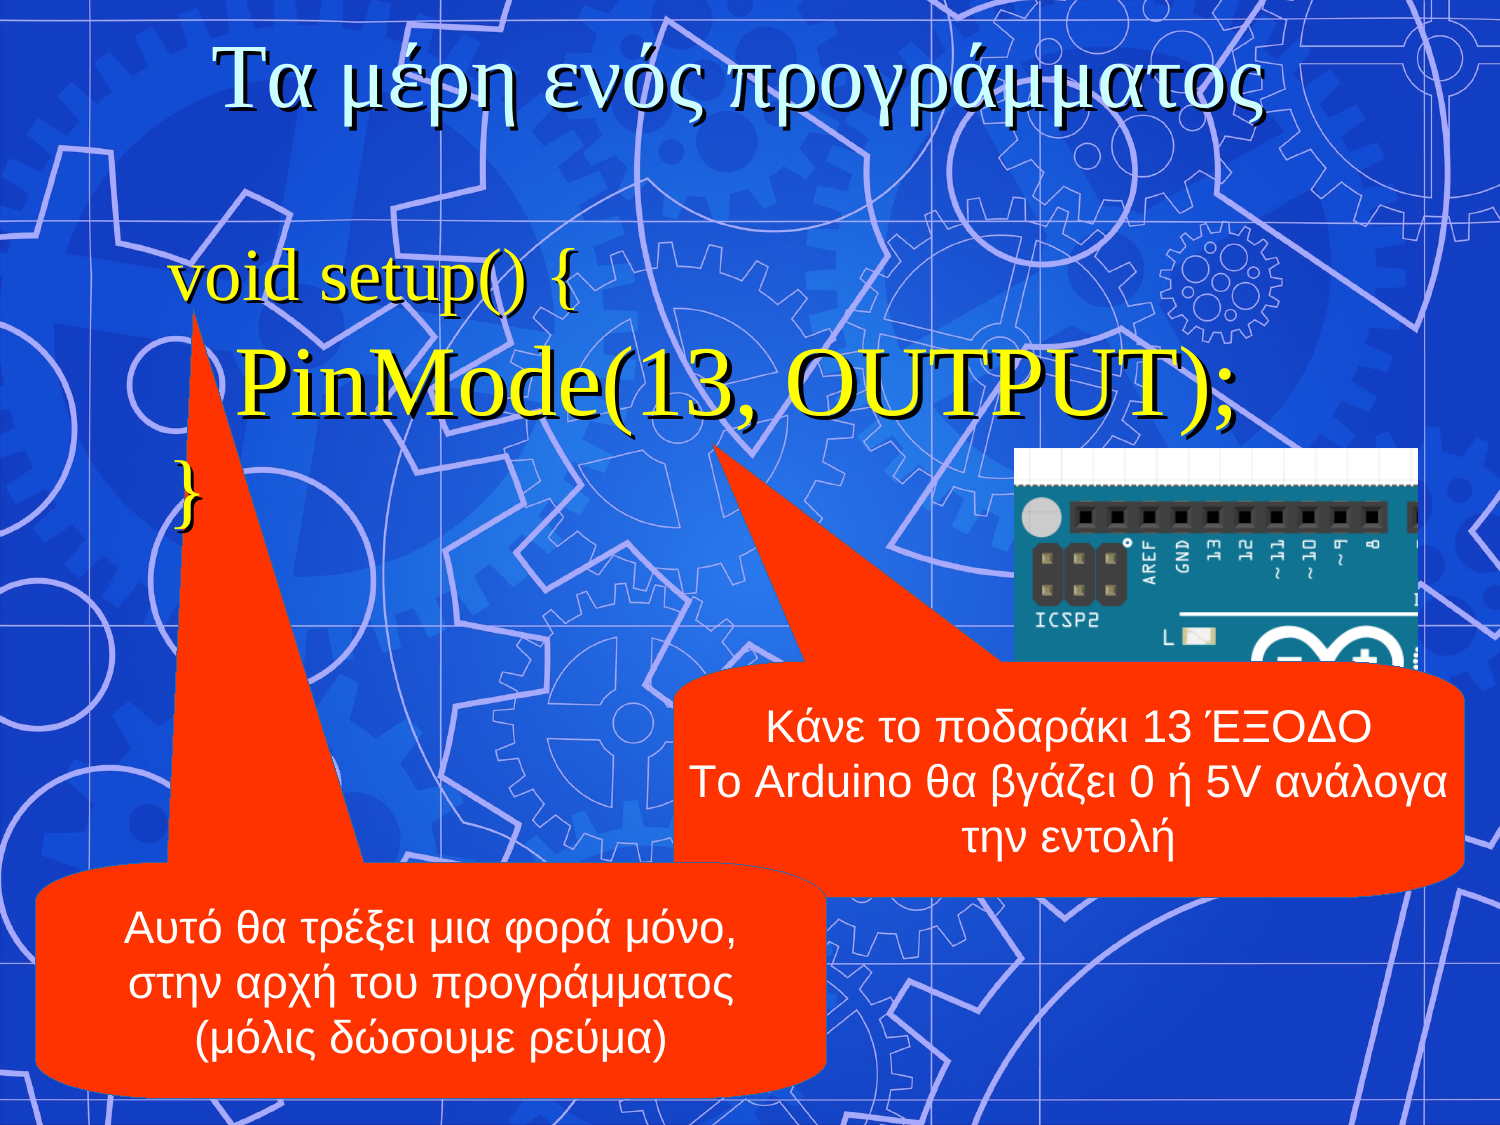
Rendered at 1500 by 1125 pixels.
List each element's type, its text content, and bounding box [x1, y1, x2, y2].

title Τα μέρη ενός προγράμματος [35, 23, 1441, 119]
text_box Αυτό θα τρέξει μια φορά μόνο, στην αρχή του προγράμματος (μόλις δώσουμε ρεύμα) [35, 543, 827, 1099]
picture [0, 0, 1500, 1125]
text_box void setup() { PinMode(13, OUTPUT); } [152, 217, 1323, 543]
text_box Κάνε το ποδαράκι 13 ΈΞΟΔΟ Το Arduino θα βγάζει 0 ή 5V ανάλογα την εντολή [673, 543, 1465, 898]
